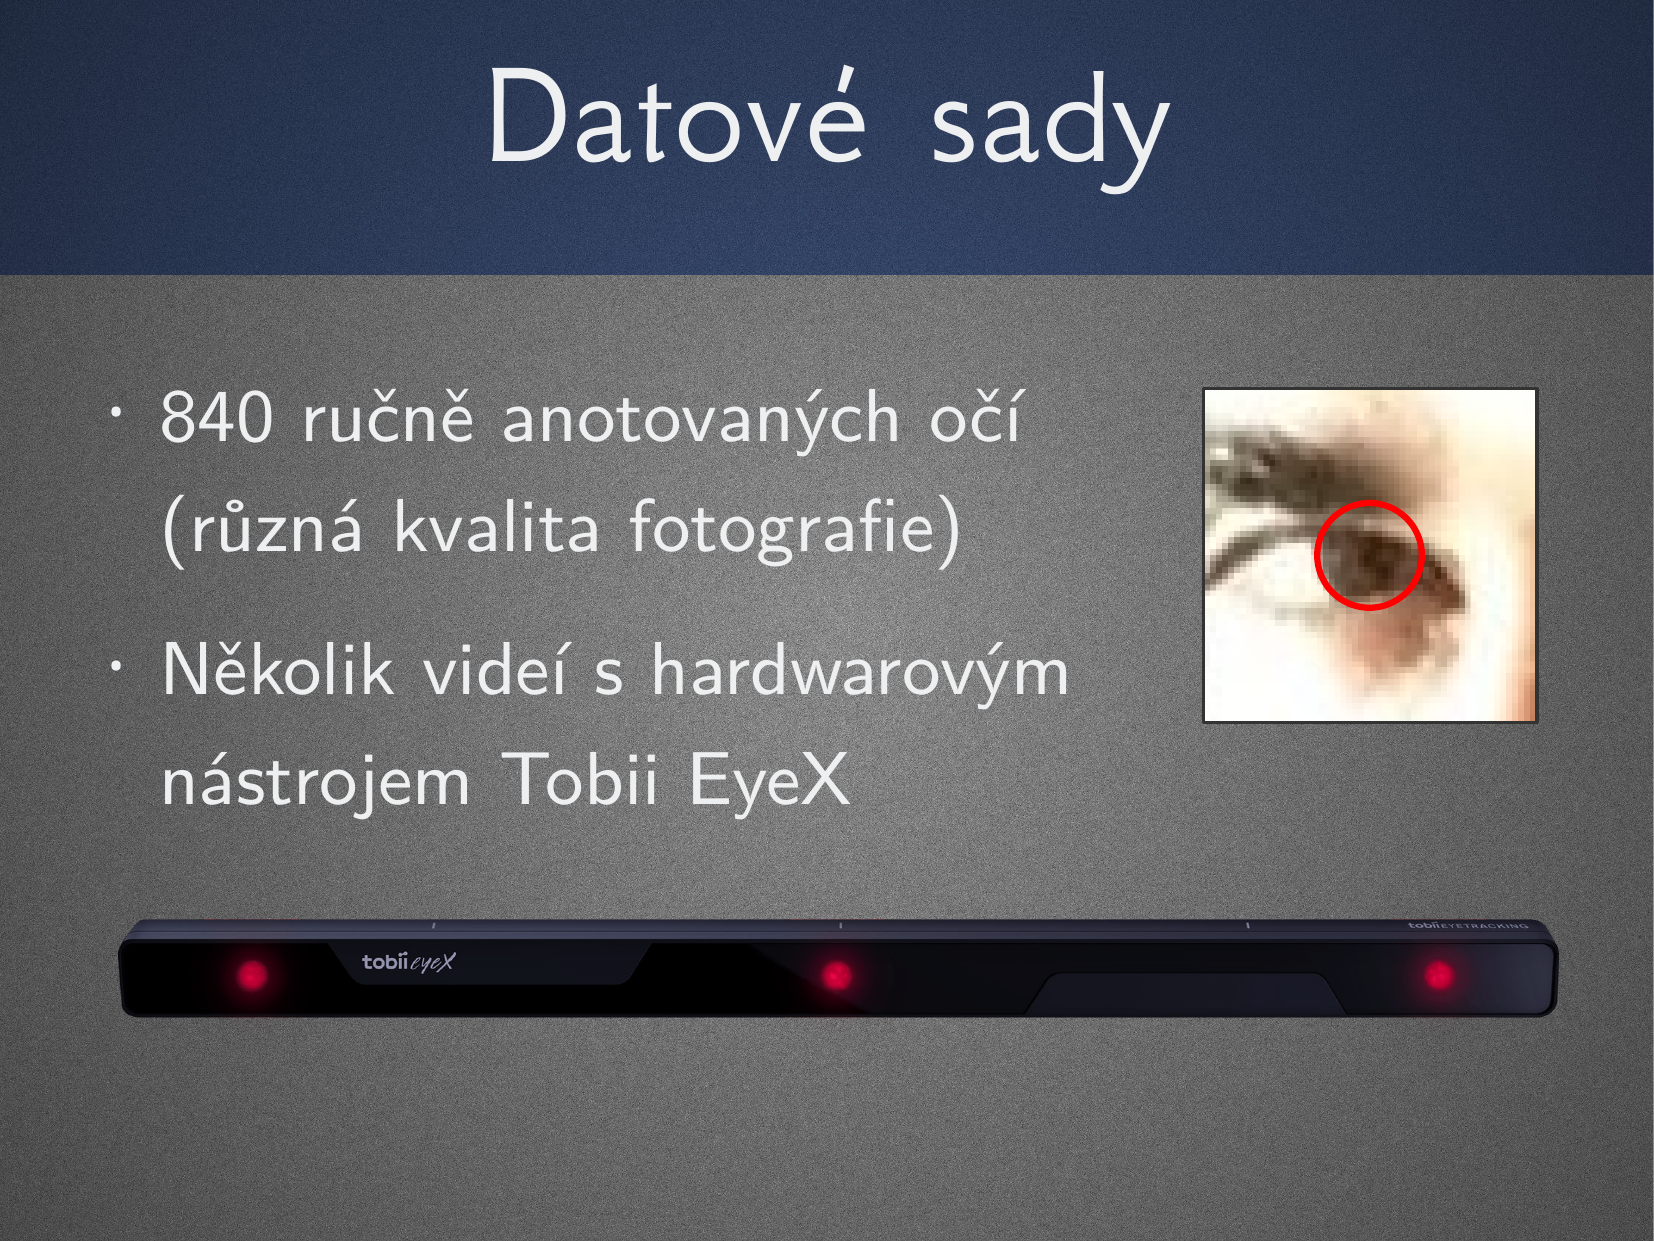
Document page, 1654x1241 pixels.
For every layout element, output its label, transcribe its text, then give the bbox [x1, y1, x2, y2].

list 840 ručně anotovaných očí (různá kvalita fotografie) Několik videí s hardwarovým nástrojem Tobii EyeX [88, 354, 1123, 827]
title Datové sady [88, 29, 1565, 237]
picture [0, 0, 1654, 1241]
